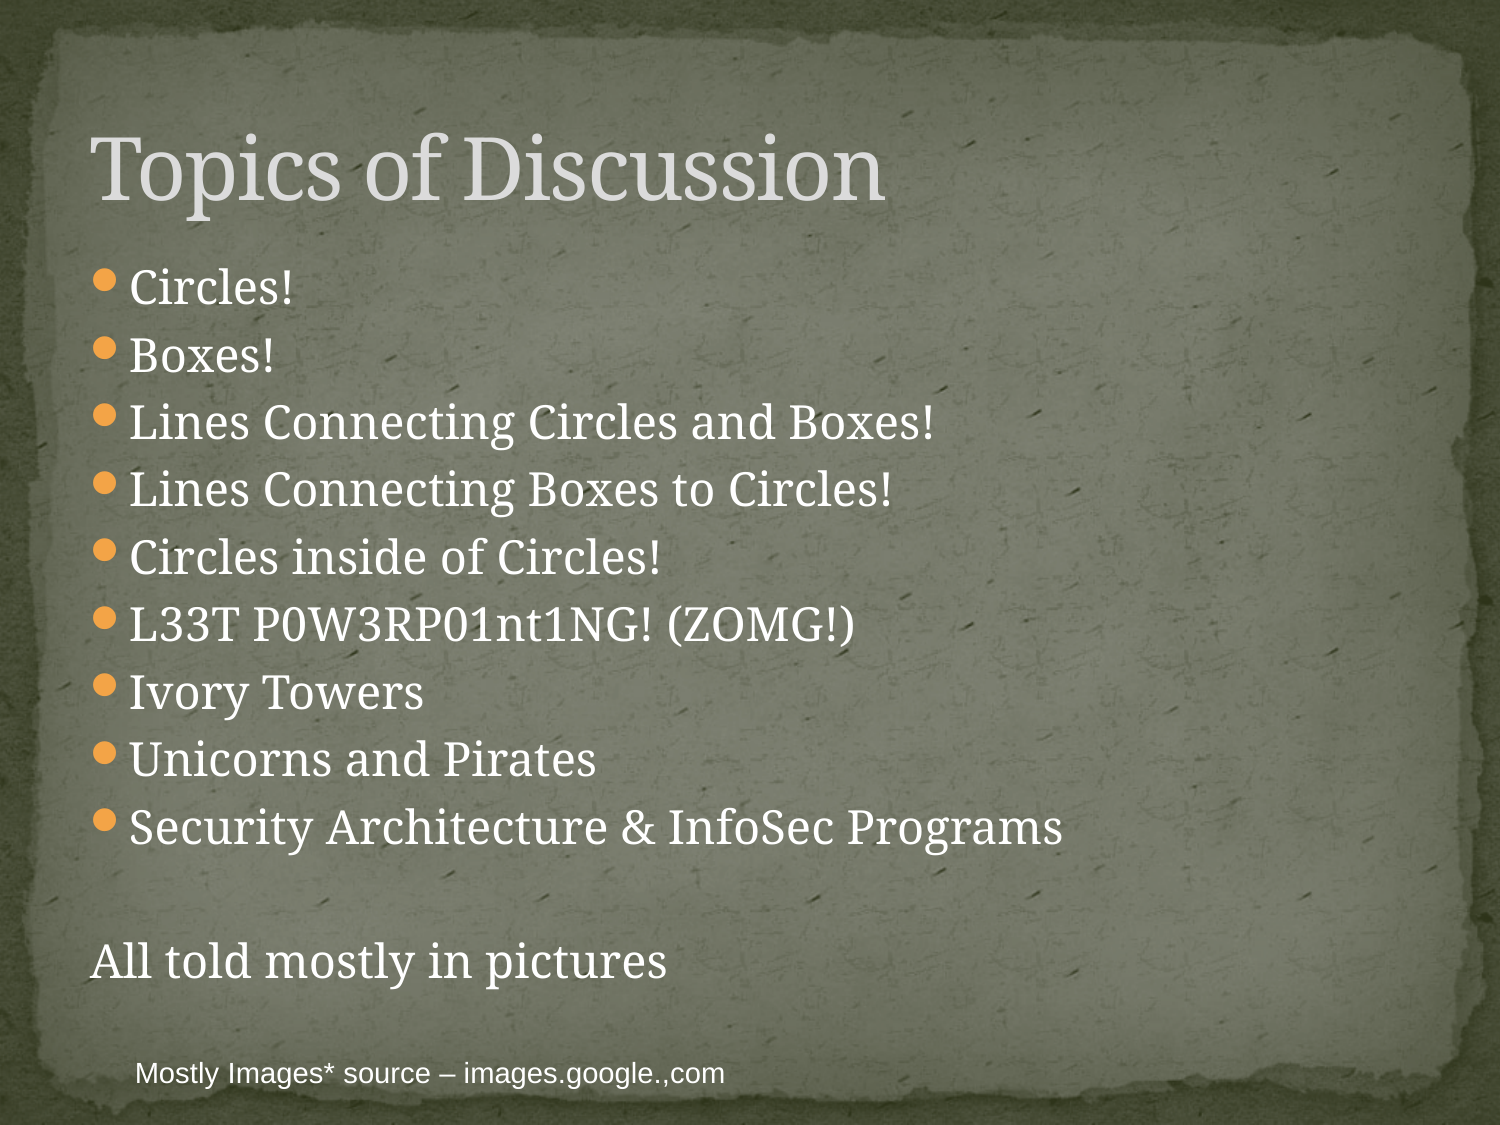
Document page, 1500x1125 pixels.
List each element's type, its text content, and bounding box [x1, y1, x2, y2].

title Topics of Discussion [75, 24, 1425, 225]
text_box Mostly Images* source – images.google.,com [120, 1050, 742, 1098]
list Circles! Boxes! Lines Connecting Circles and Boxes! Lines Connecting Boxes to Circles! Circles inside of Circles! L33T P0W3RP01nt1NG! (ZOMG!) Ivory Towers Unicorns and Pirates Security Architecture & InfoSec Programs All told mostly in pictures [75, 249, 1425, 1000]
picture [0, 0, 1500, 1125]
